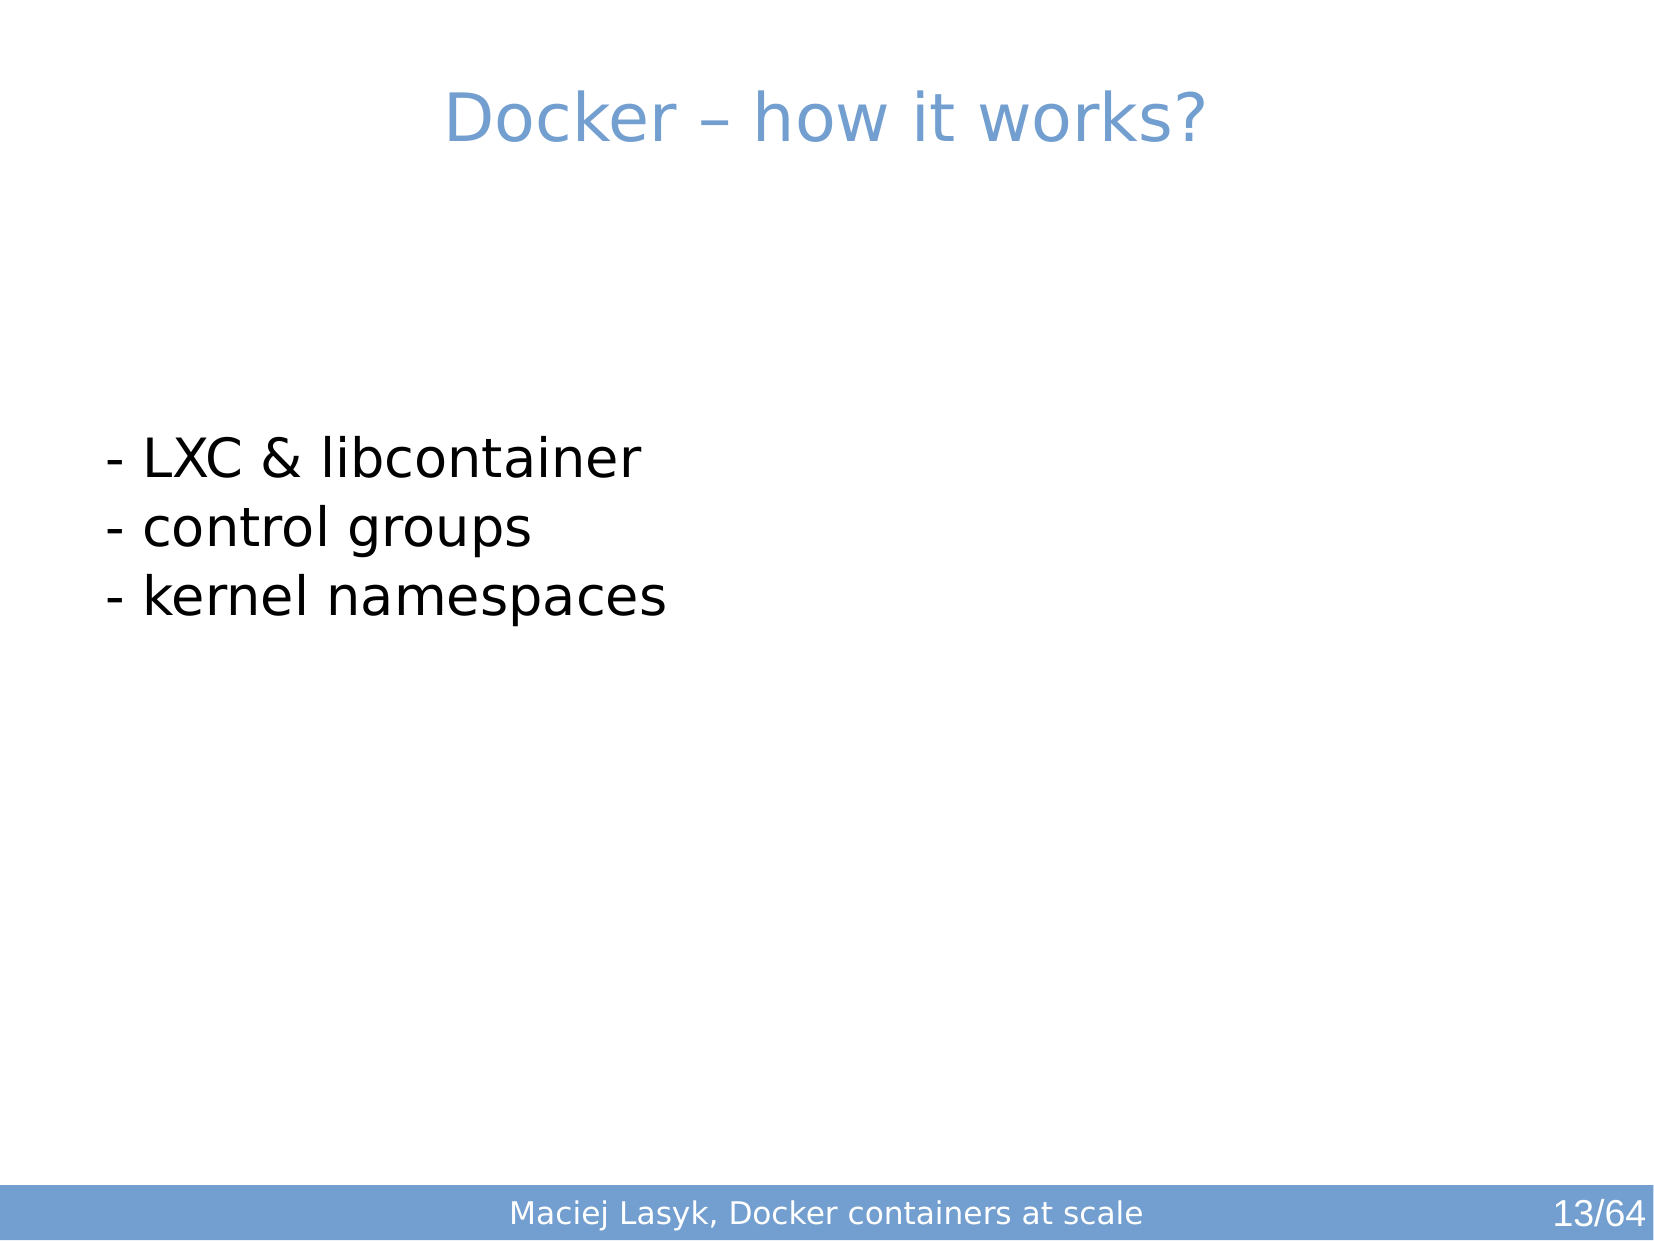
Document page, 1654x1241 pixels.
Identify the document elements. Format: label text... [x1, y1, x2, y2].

text_box - LXC & libcontainer - control groups - kernel namespaces [90, 419, 684, 725]
text_box 13/64 [1527, 1185, 1654, 1241]
text_box Docker – how it works? [428, 72, 1225, 166]
text_box [0, 1185, 1527, 1241]
text_box Maciej Lasyk, Docker containers at scale [494, 1188, 1160, 1240]
